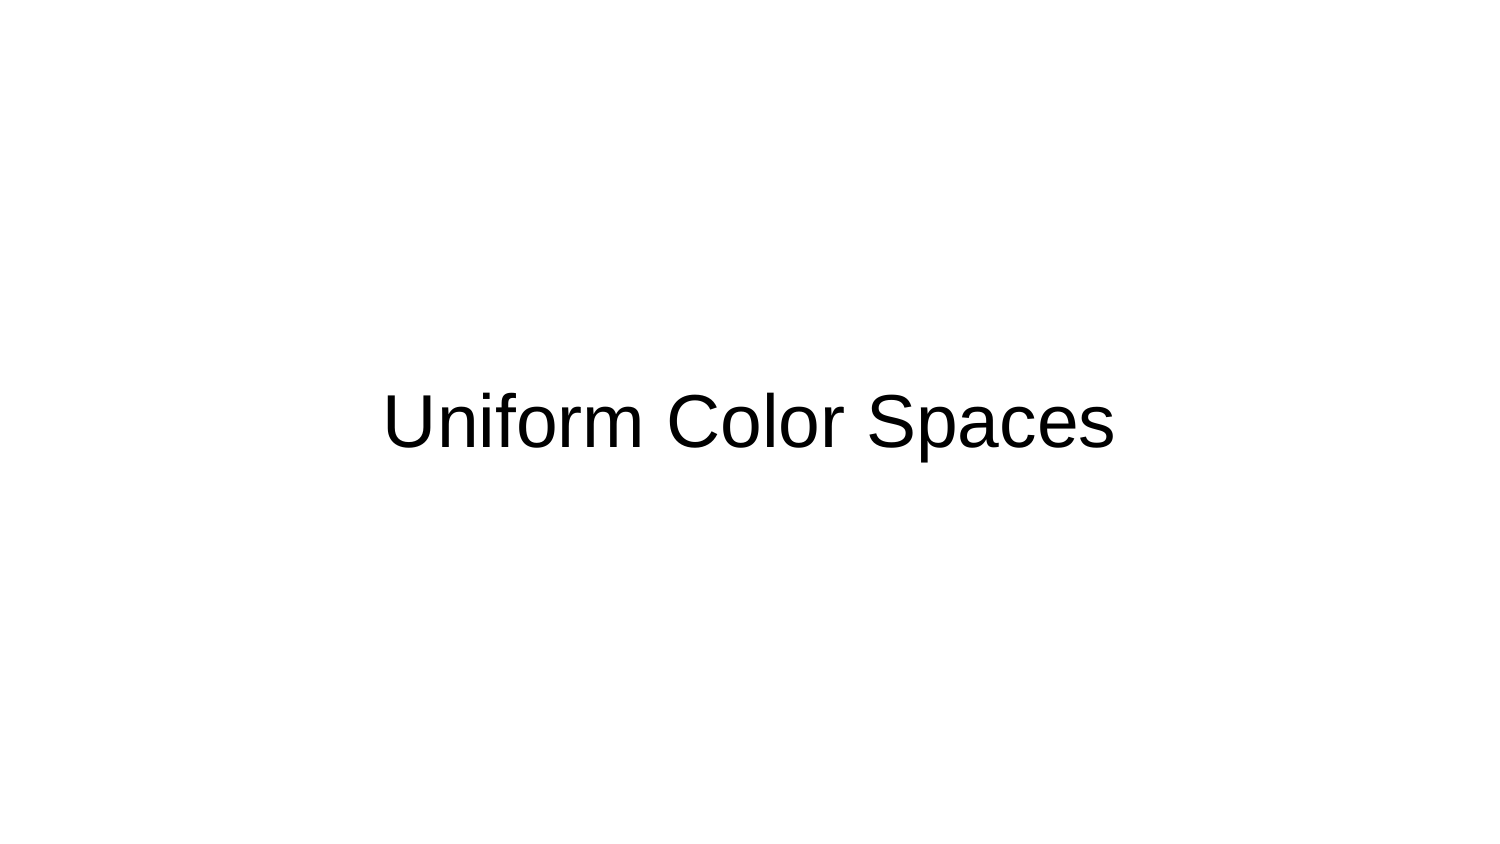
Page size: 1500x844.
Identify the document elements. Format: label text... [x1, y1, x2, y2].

title Uniform Color Spaces [51, 352, 1449, 491]
